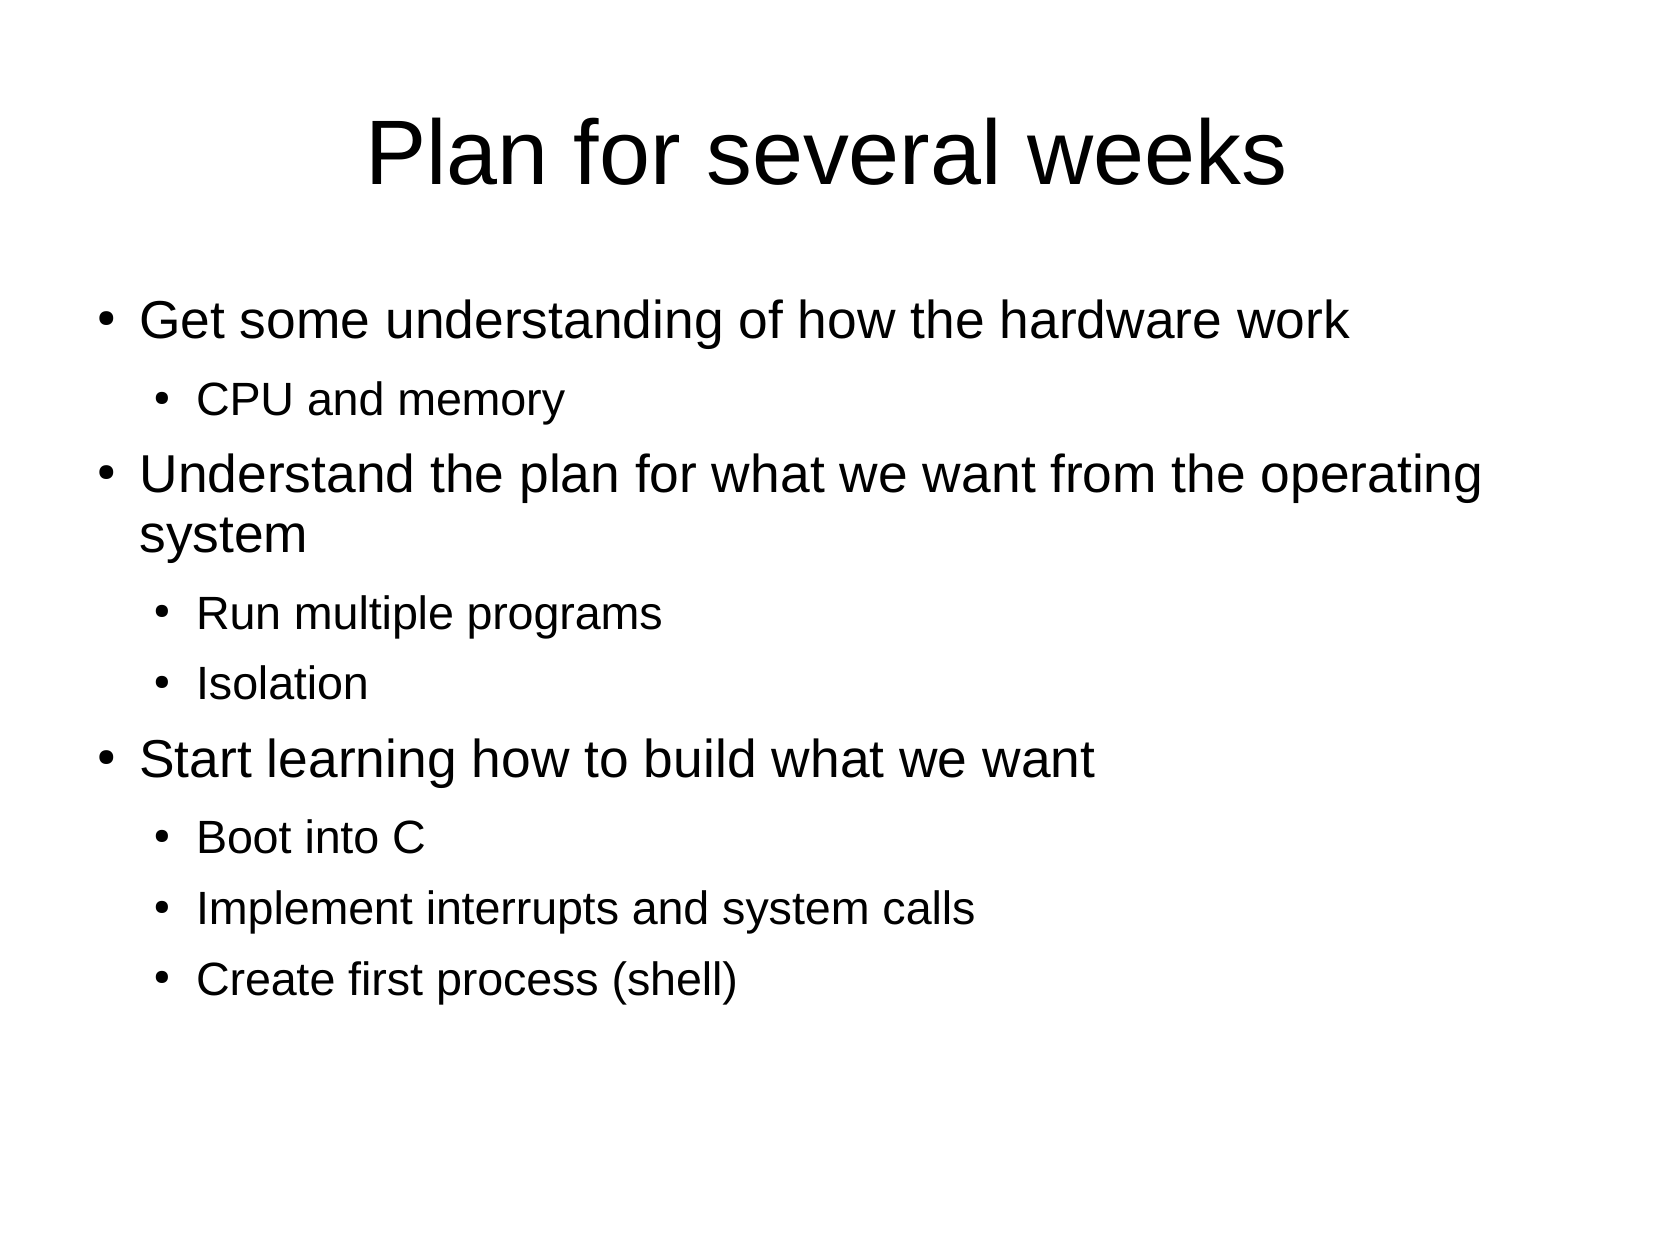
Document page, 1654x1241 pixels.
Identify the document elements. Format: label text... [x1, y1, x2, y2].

title Plan for several weeks [82, 49, 1571, 257]
list Get some understanding of how the hardware work CPU and memory Understand the plan for what we want from the operating system Run multiple programs Isolation Start learning how to build what we want Boot into C Implement interrupts and system calls Create first process (shell) [82, 290, 1571, 1010]
